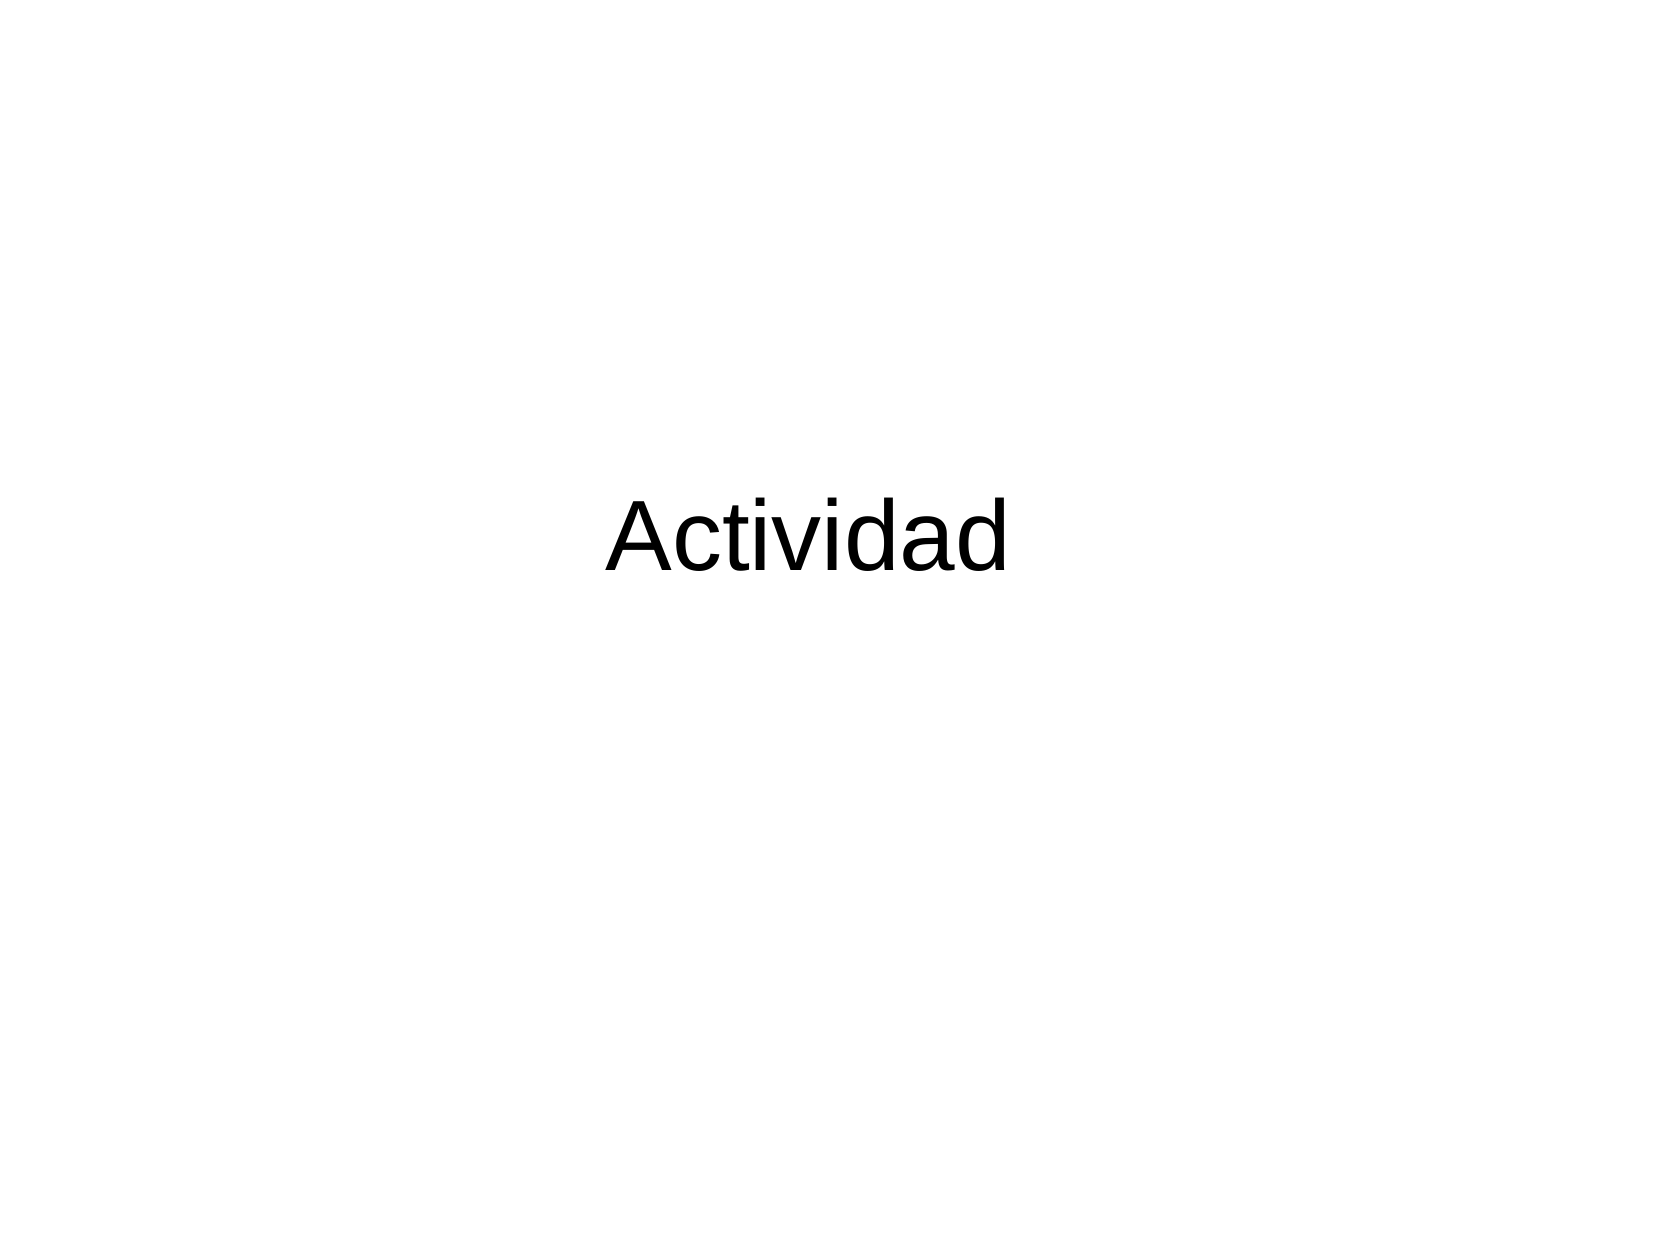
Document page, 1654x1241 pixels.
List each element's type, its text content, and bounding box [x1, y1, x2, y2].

text_box Actividad [590, 472, 1026, 599]
